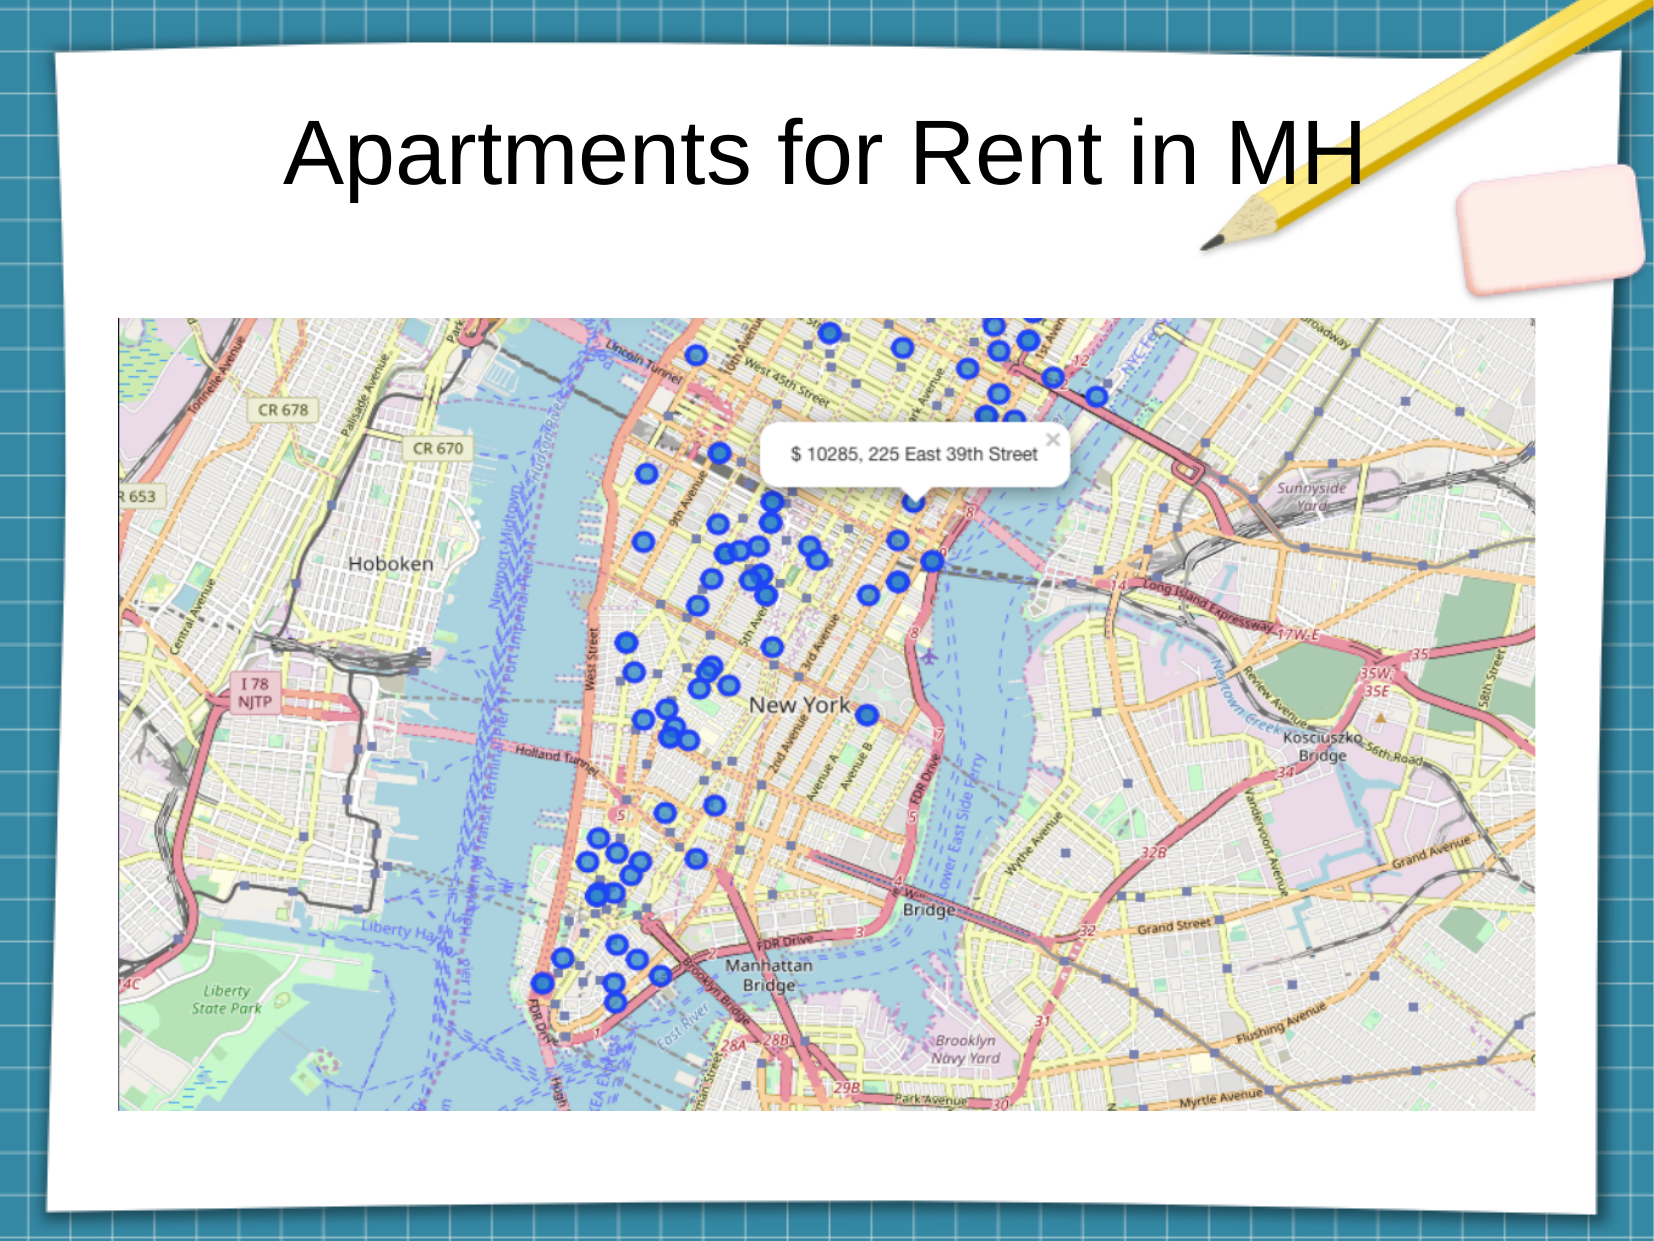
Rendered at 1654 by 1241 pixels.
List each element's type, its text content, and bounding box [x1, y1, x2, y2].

title Apartments for Rent in MH [82, 49, 1571, 257]
picture [0, 0, 1654, 1241]
